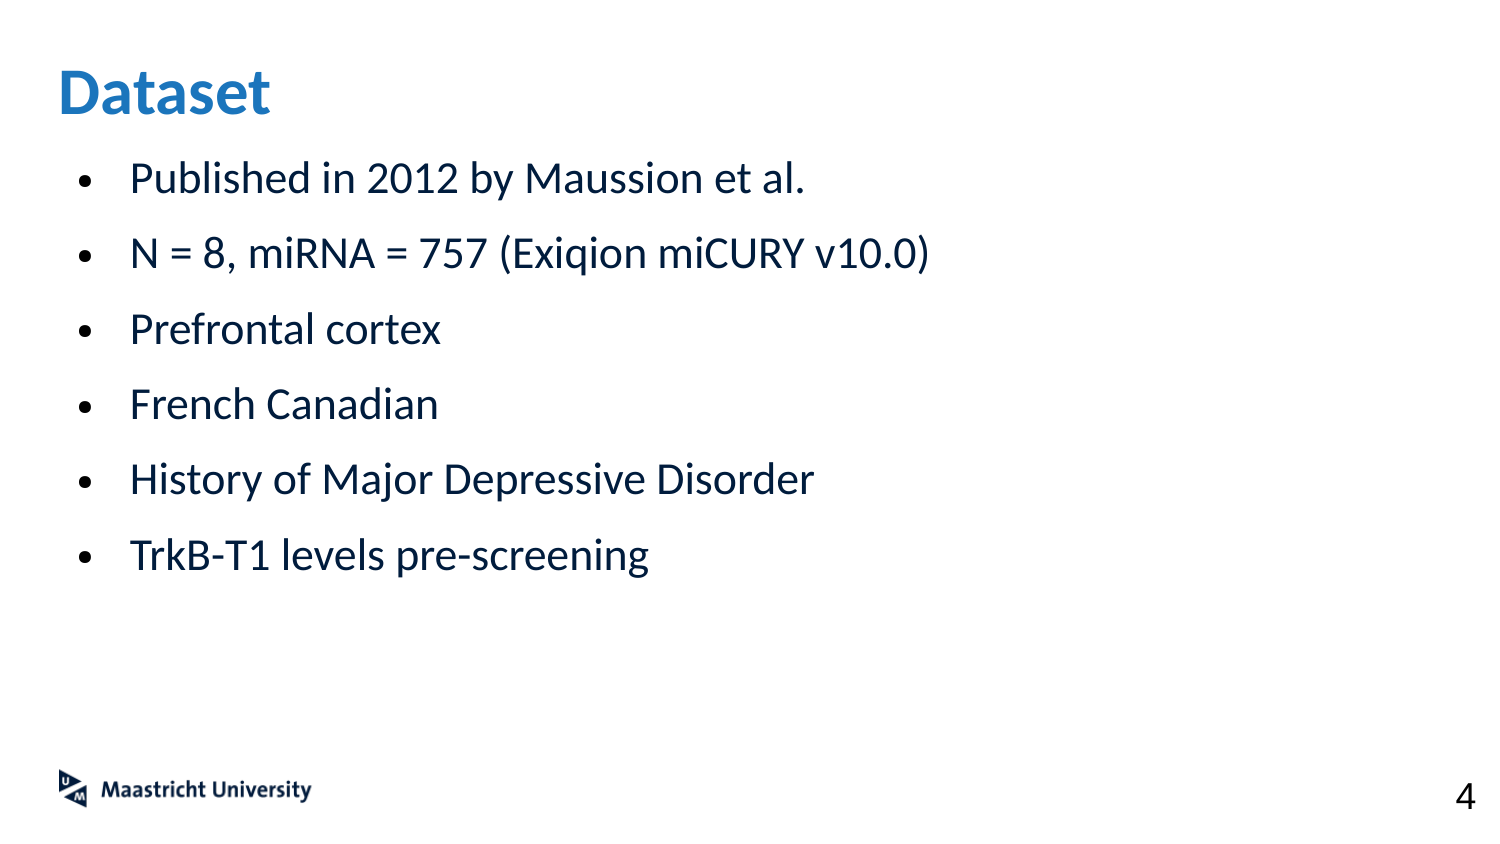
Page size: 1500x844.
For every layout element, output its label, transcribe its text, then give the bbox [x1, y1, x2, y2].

text_box <number> [1440, 767, 1500, 838]
title Dataset [59, 50, 1425, 144]
list Published in 2012 by Maussion et al. N = 8, miRNA = 757 (Exiqion miCURY v10.0) Prefrontal cortex French Canadian History of Major Depressive Disorder TrkB-T1 levels pre-screening [59, 159, 1425, 707]
